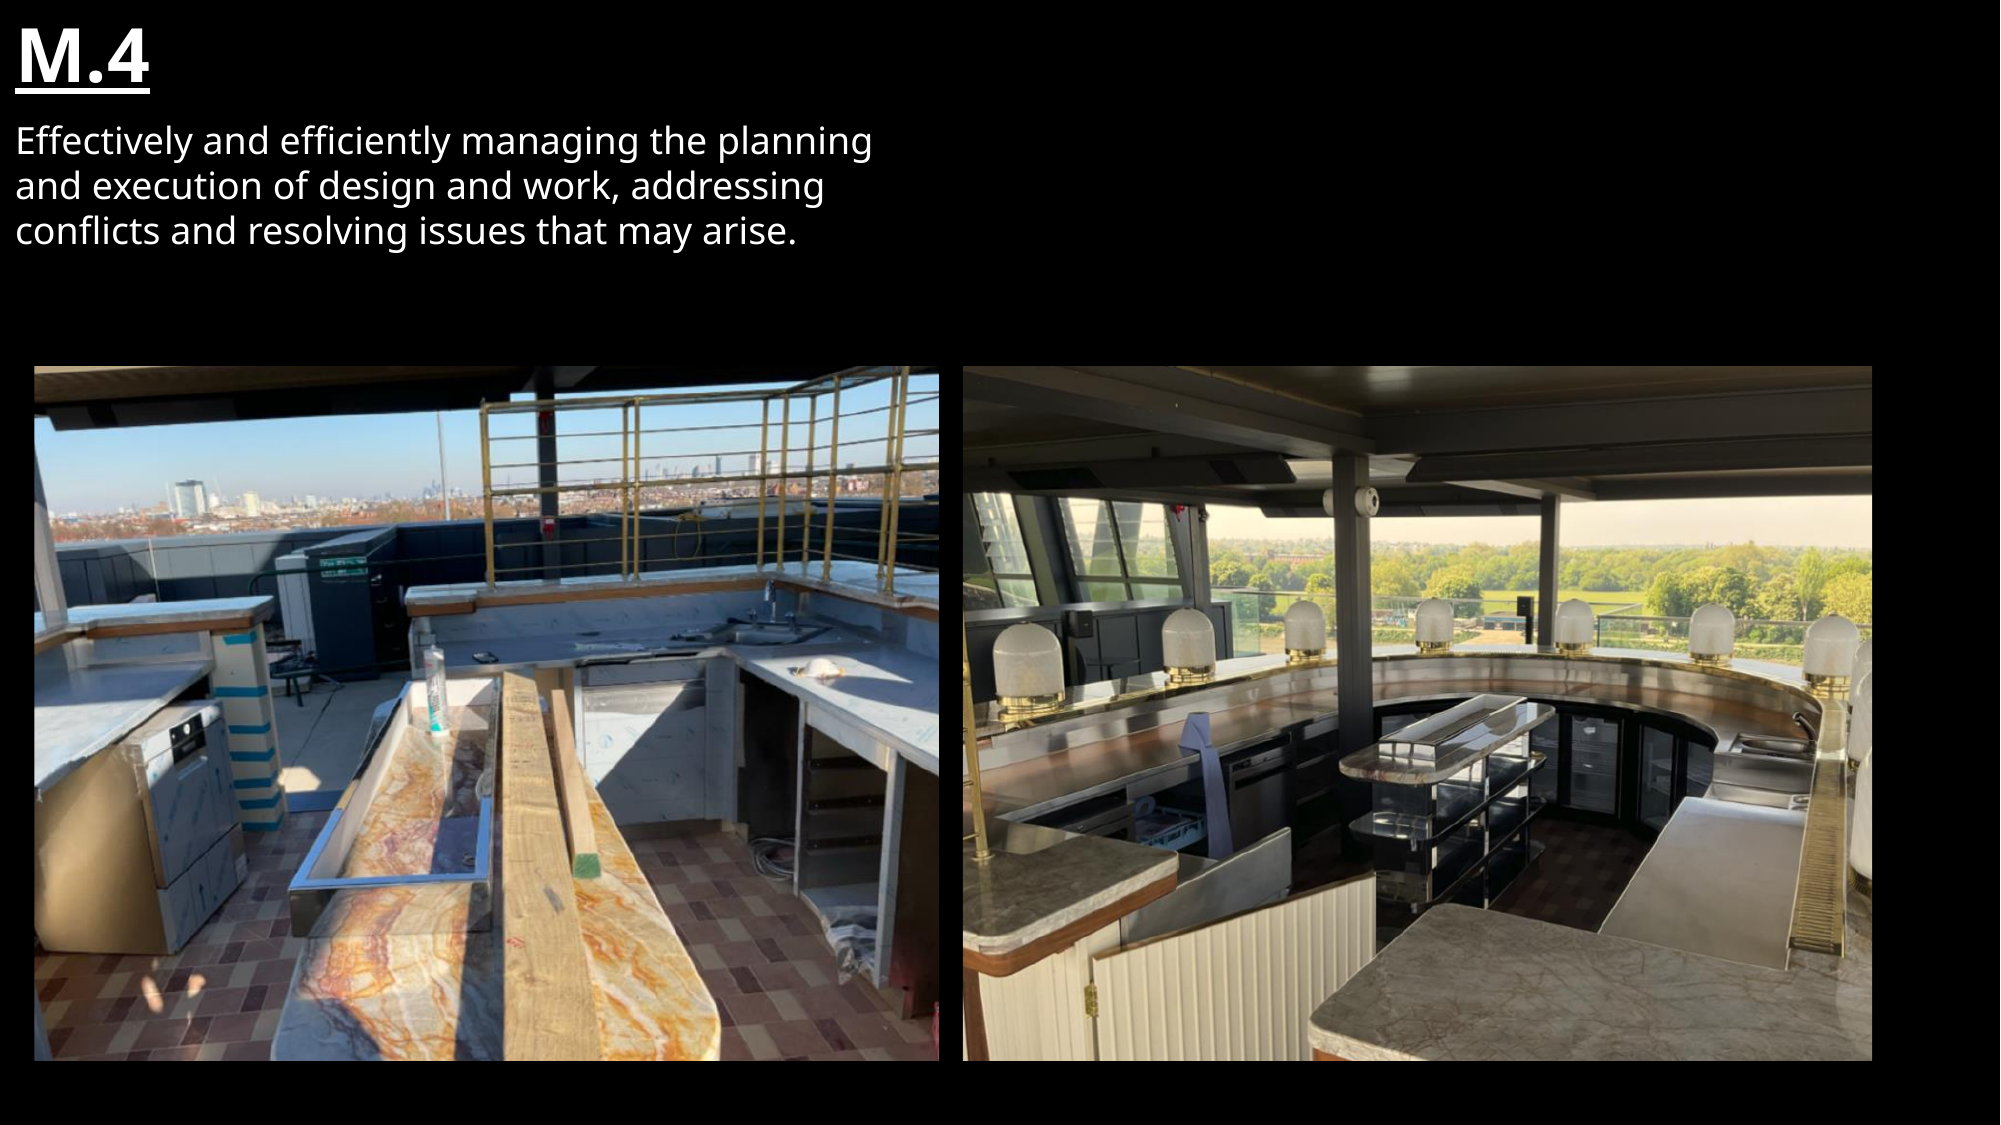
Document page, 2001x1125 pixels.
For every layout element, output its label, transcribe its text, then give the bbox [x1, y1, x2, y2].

picture [34, 366, 939, 1061]
picture [962, 366, 1873, 1061]
text_box M.4 [0, 0, 312, 64]
text_box Effectively and efficiently managing the planning and execution of design and work, addressing conflicts and resolving issues that may arise. [0, 64, 939, 262]
